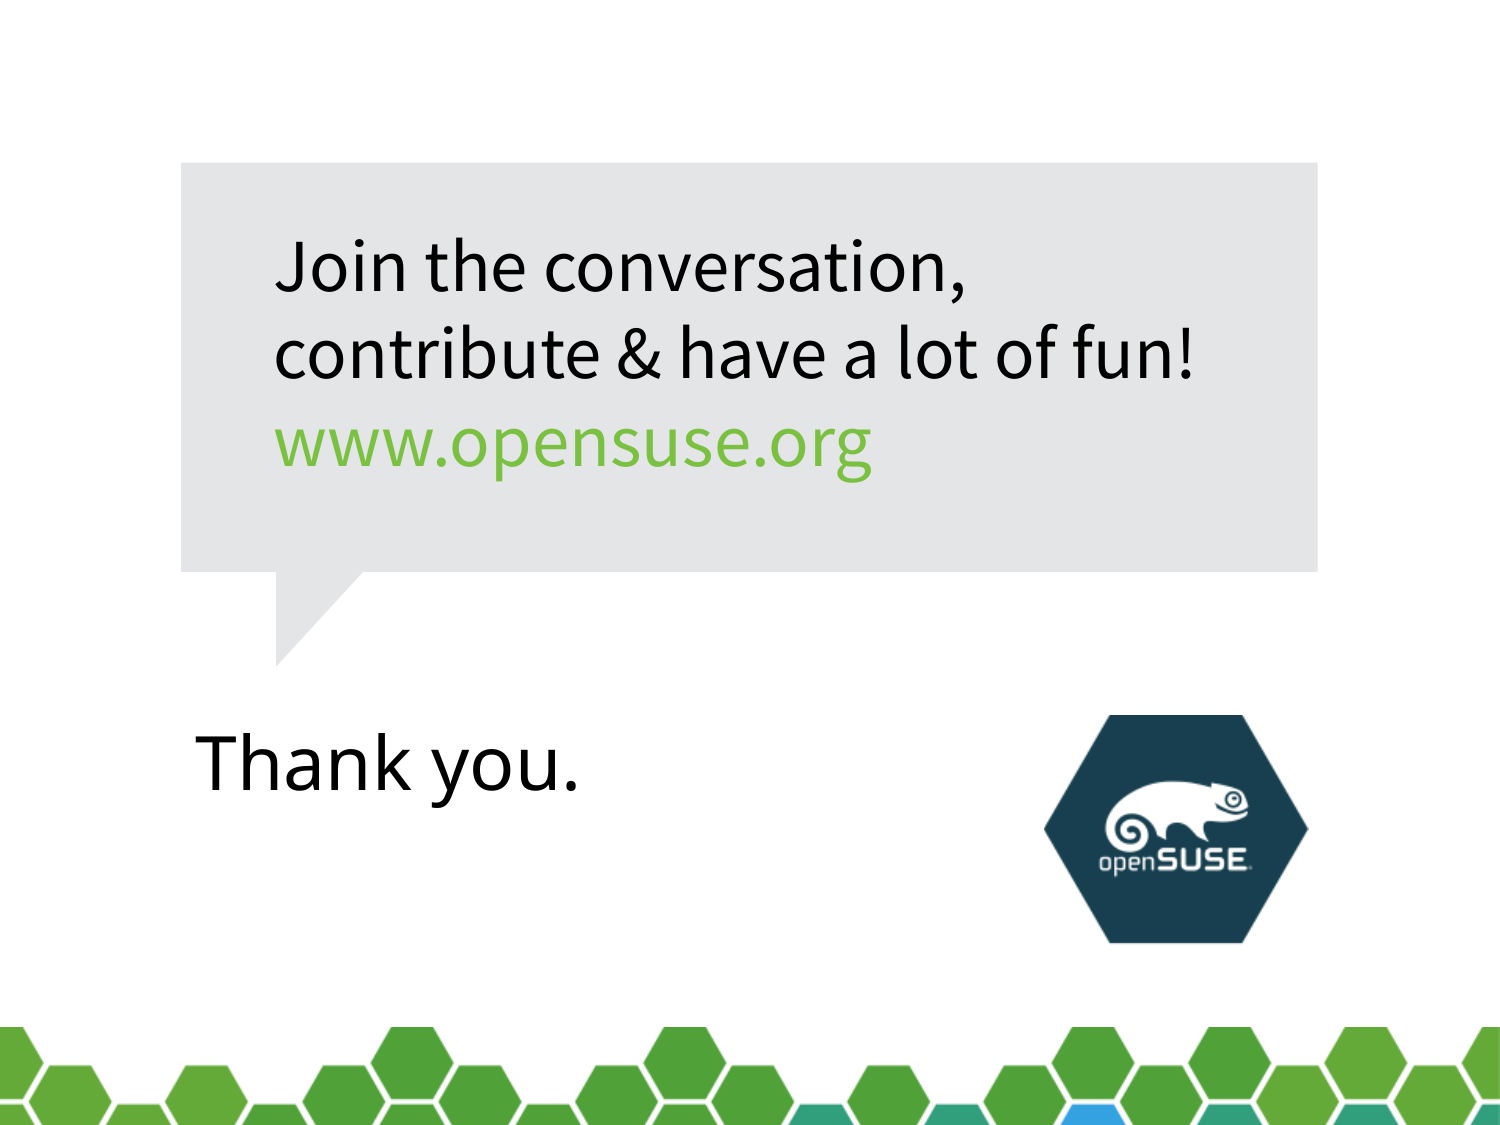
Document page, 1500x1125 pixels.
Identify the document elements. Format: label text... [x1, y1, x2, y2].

text_box Join the conversation, contribute & have a lot of fun! www.opensuse.org [259, 213, 1334, 609]
picture [0, 1027, 1500, 1125]
picture [1044, 715, 1309, 945]
